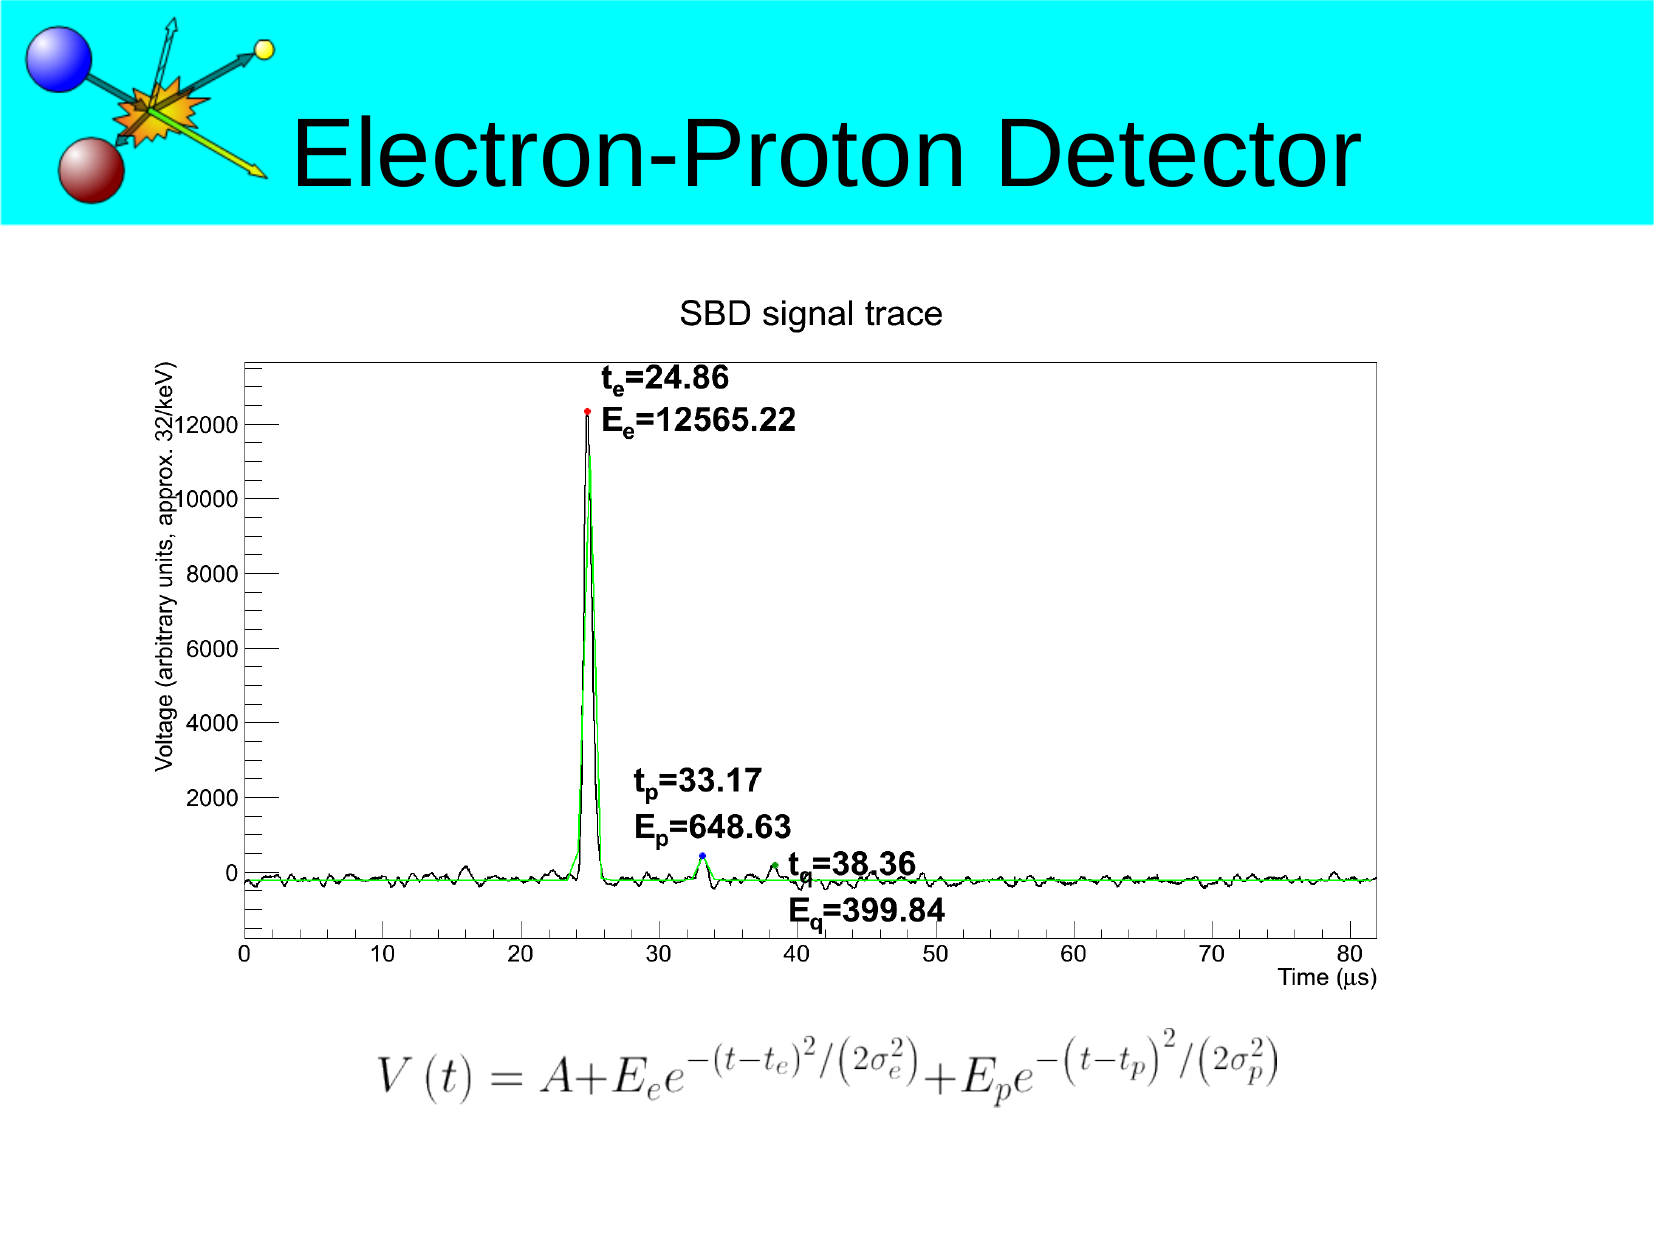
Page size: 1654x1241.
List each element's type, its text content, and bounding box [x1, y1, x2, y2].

picture [0, 0, 1654, 1241]
title Electron-Proton Detector [82, 49, 1571, 257]
